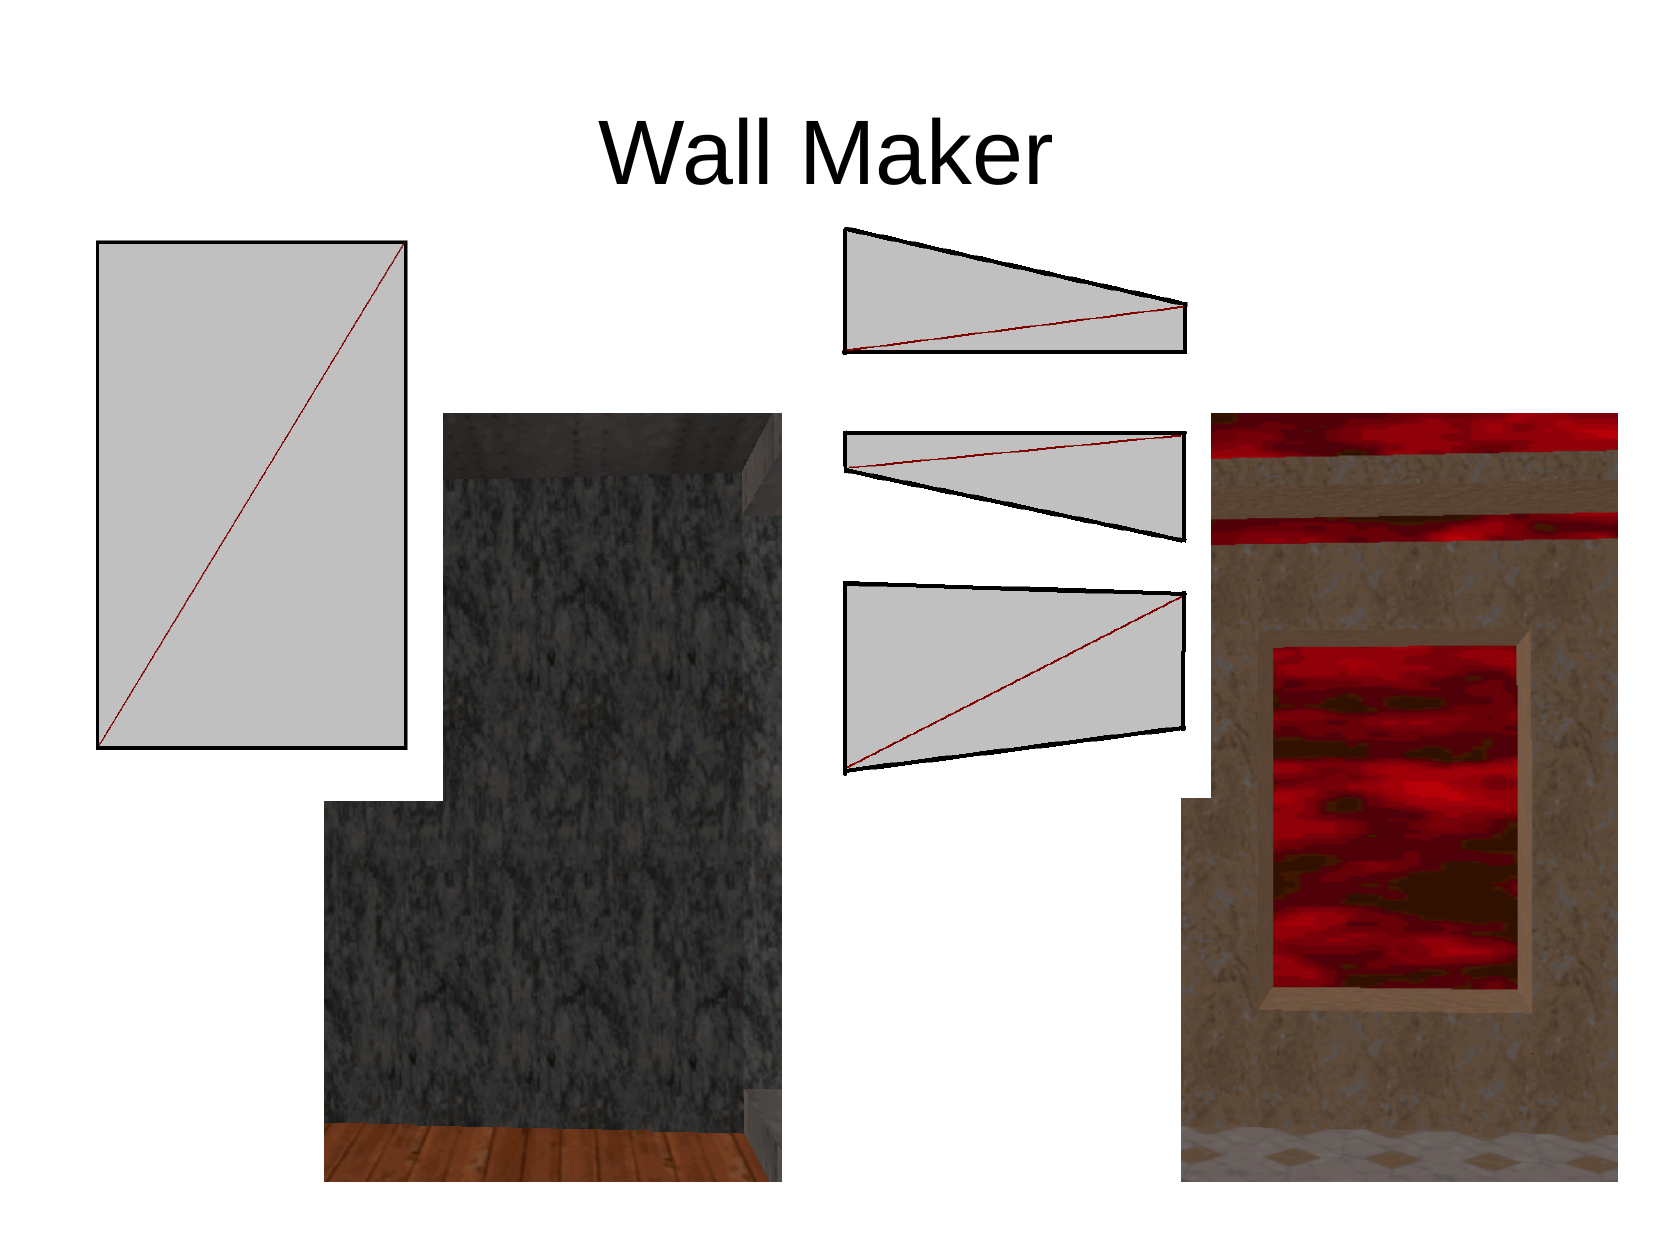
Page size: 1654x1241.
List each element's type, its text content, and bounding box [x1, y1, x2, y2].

picture [59, 206, 782, 1182]
title Wall Maker [82, 49, 1571, 257]
picture [826, 206, 1618, 1182]
